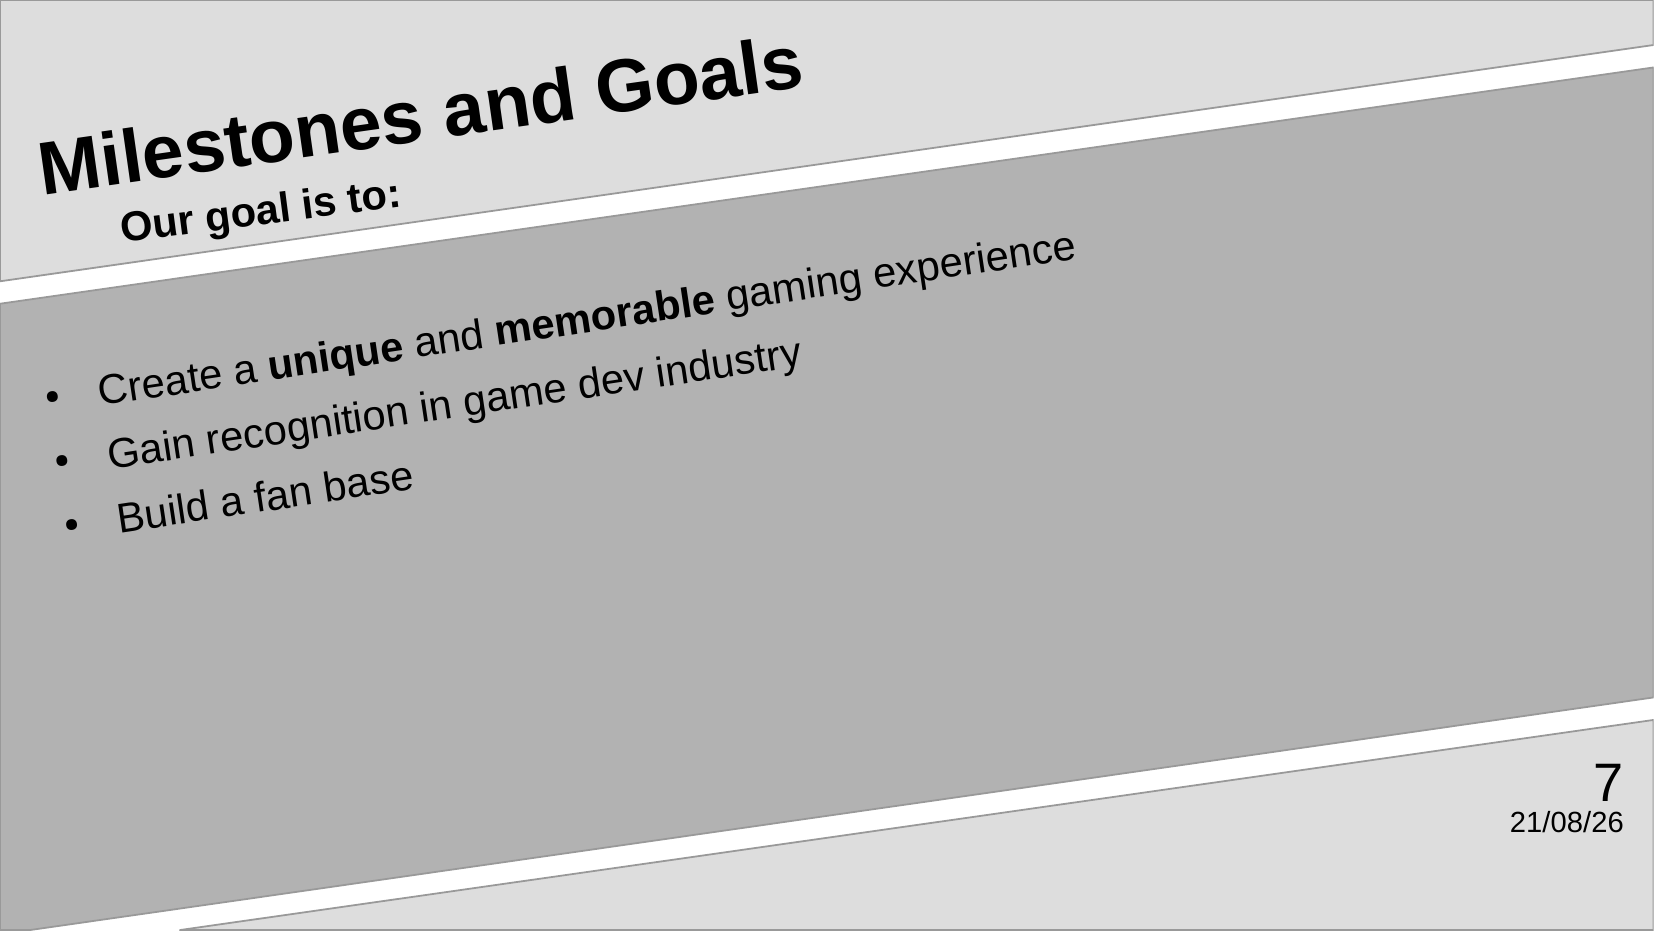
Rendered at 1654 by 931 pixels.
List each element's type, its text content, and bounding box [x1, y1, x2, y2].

title Milestones and Goals [29, 0, 1422, 237]
list Create a unique and memorable gaming experience Gain recognition in game dev industry Build a fan base [14, 118, 1388, 769]
list Our goal is to: [46, 164, 443, 316]
